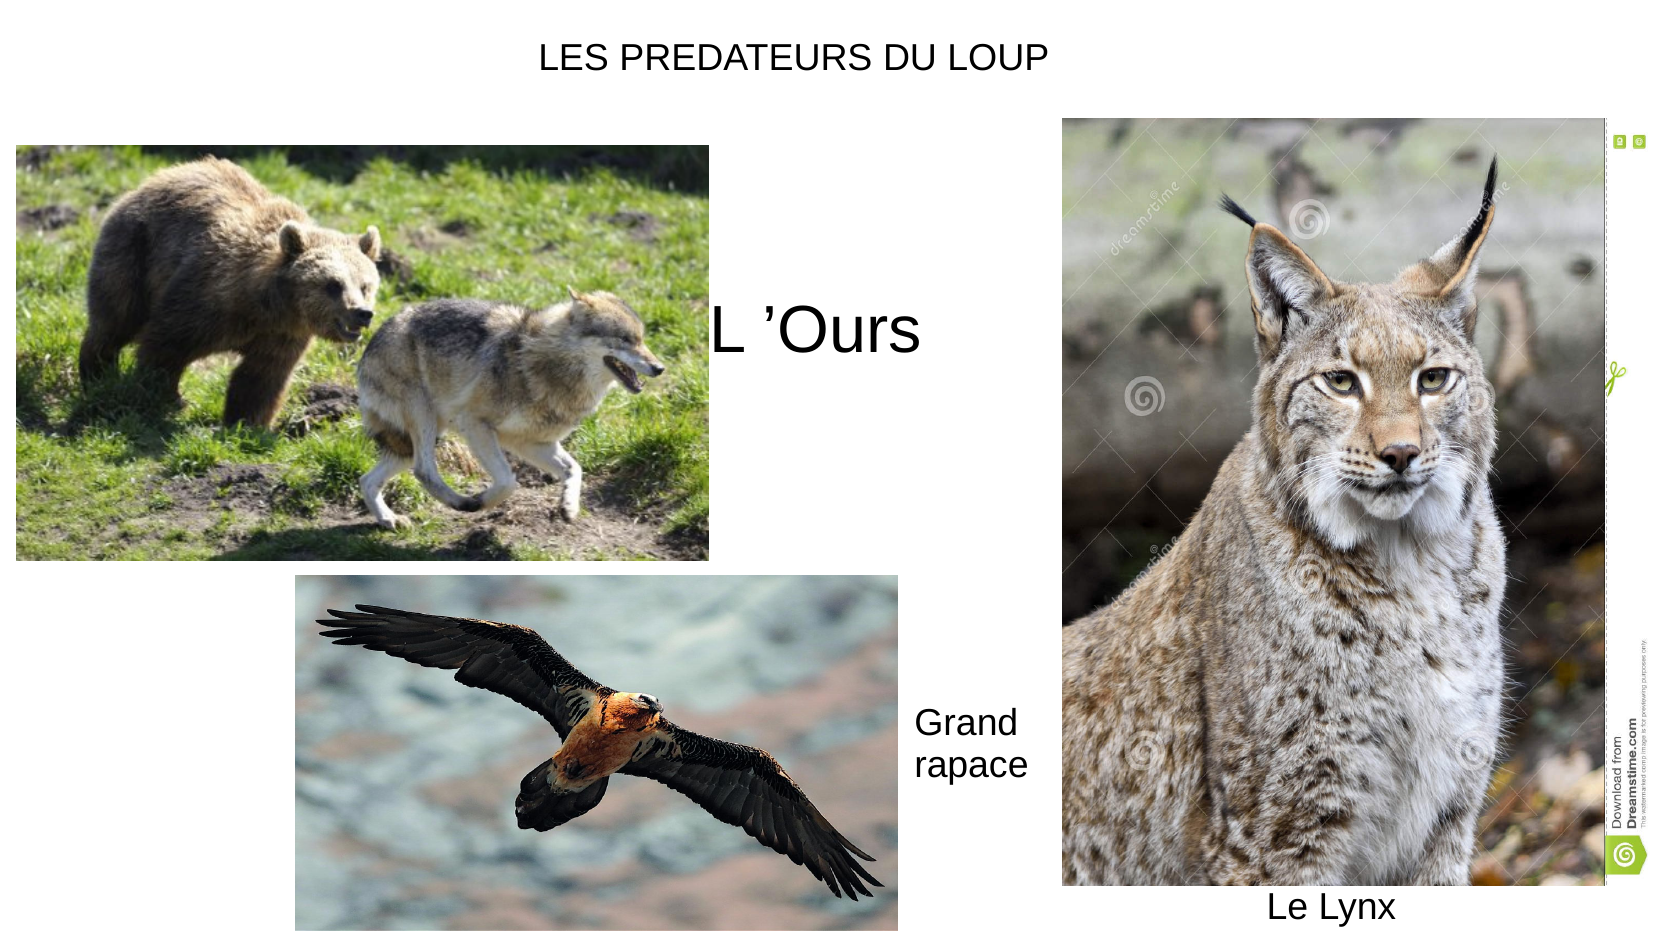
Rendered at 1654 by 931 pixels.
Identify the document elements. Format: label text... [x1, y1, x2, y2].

text_box LES PREDATEURS DU LOUP [177, 29, 1536, 89]
picture [16, 145, 709, 562]
text_box Grand rapace [868, 610, 1093, 931]
picture [295, 575, 898, 931]
list L ’Ours [709, 291, 1062, 384]
text_box Le Lynx [1093, 878, 1595, 931]
picture [1062, 118, 1654, 886]
